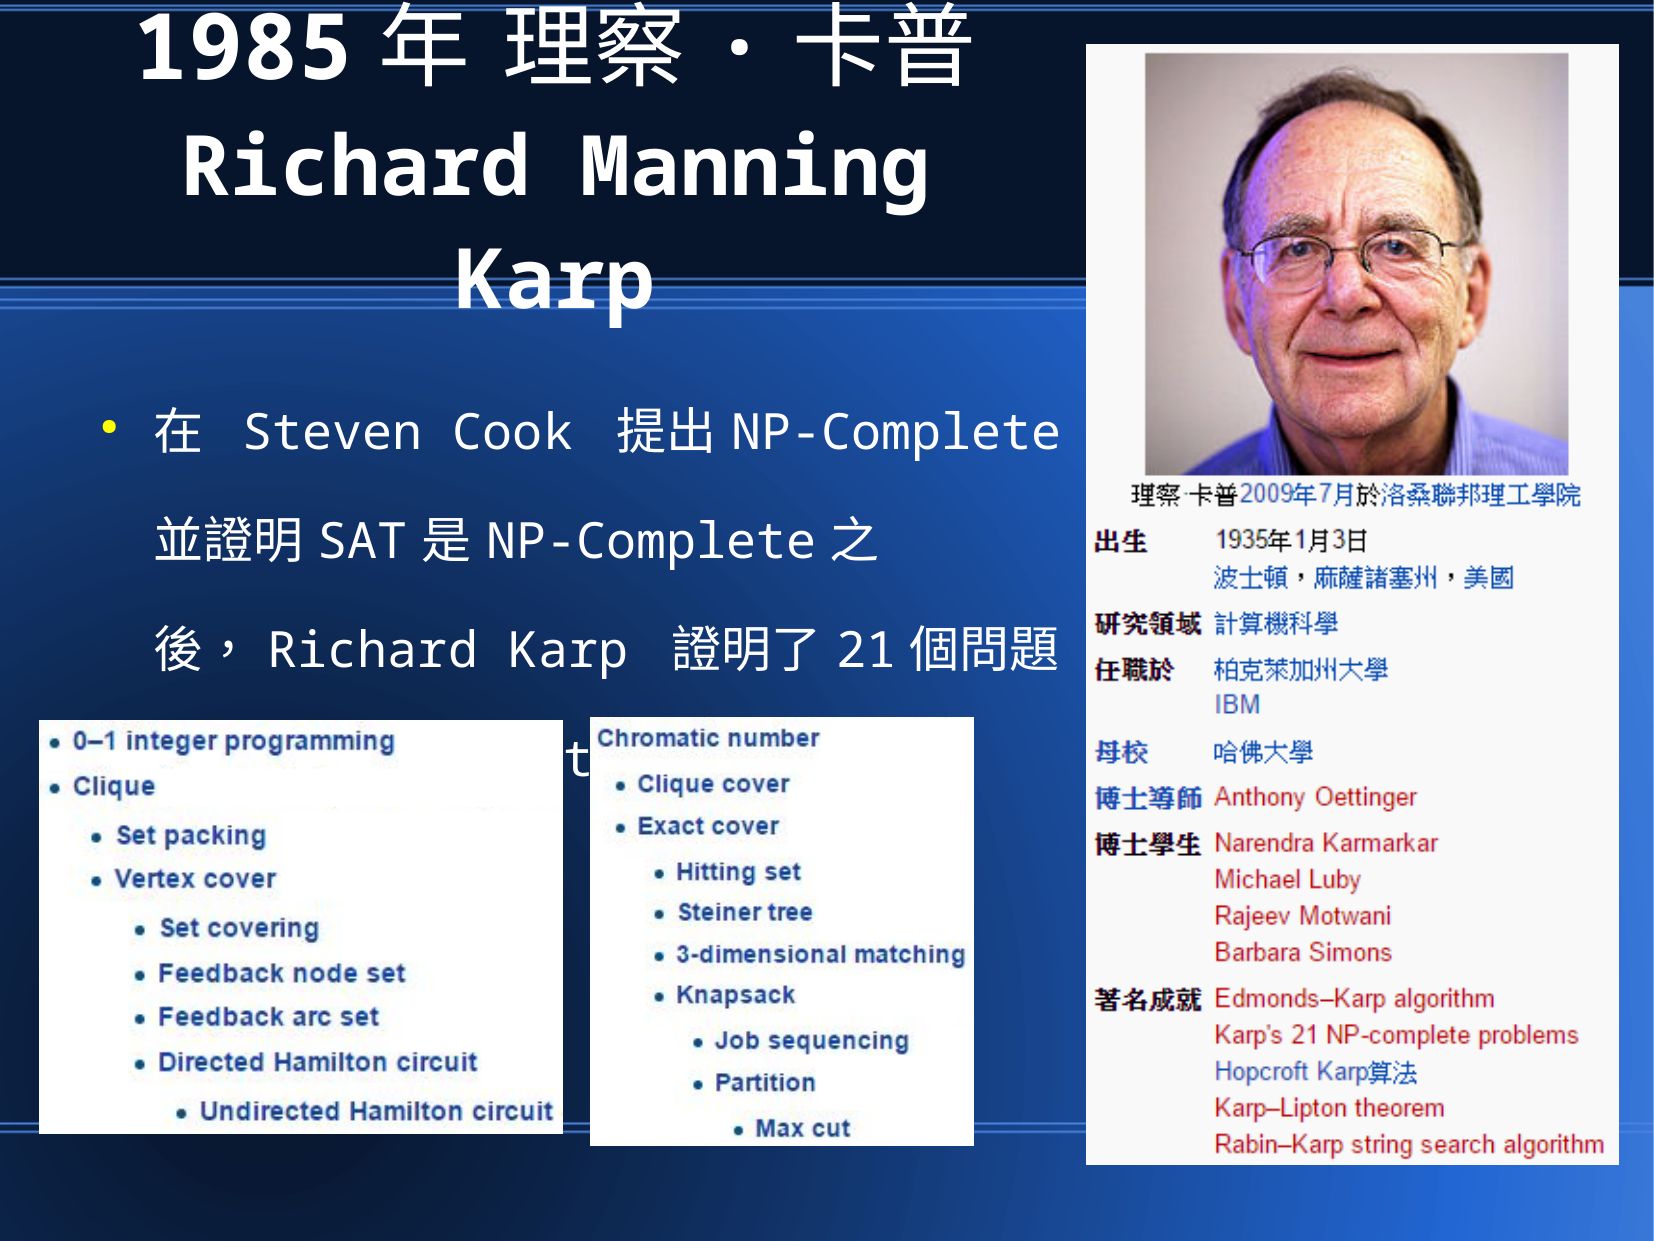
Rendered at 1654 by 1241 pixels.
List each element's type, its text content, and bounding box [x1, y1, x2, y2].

list 在 Steven Cook 提出NP-Complete 並證明SAT是NP-Complete之後，Richard Karp 證明了21個問題都是 NP-Complete。 [82, 355, 1063, 1170]
picture [0, 0, 1654, 1241]
title 1985年 理察·卡普 Richard Manning Karp [82, 2, 1028, 303]
